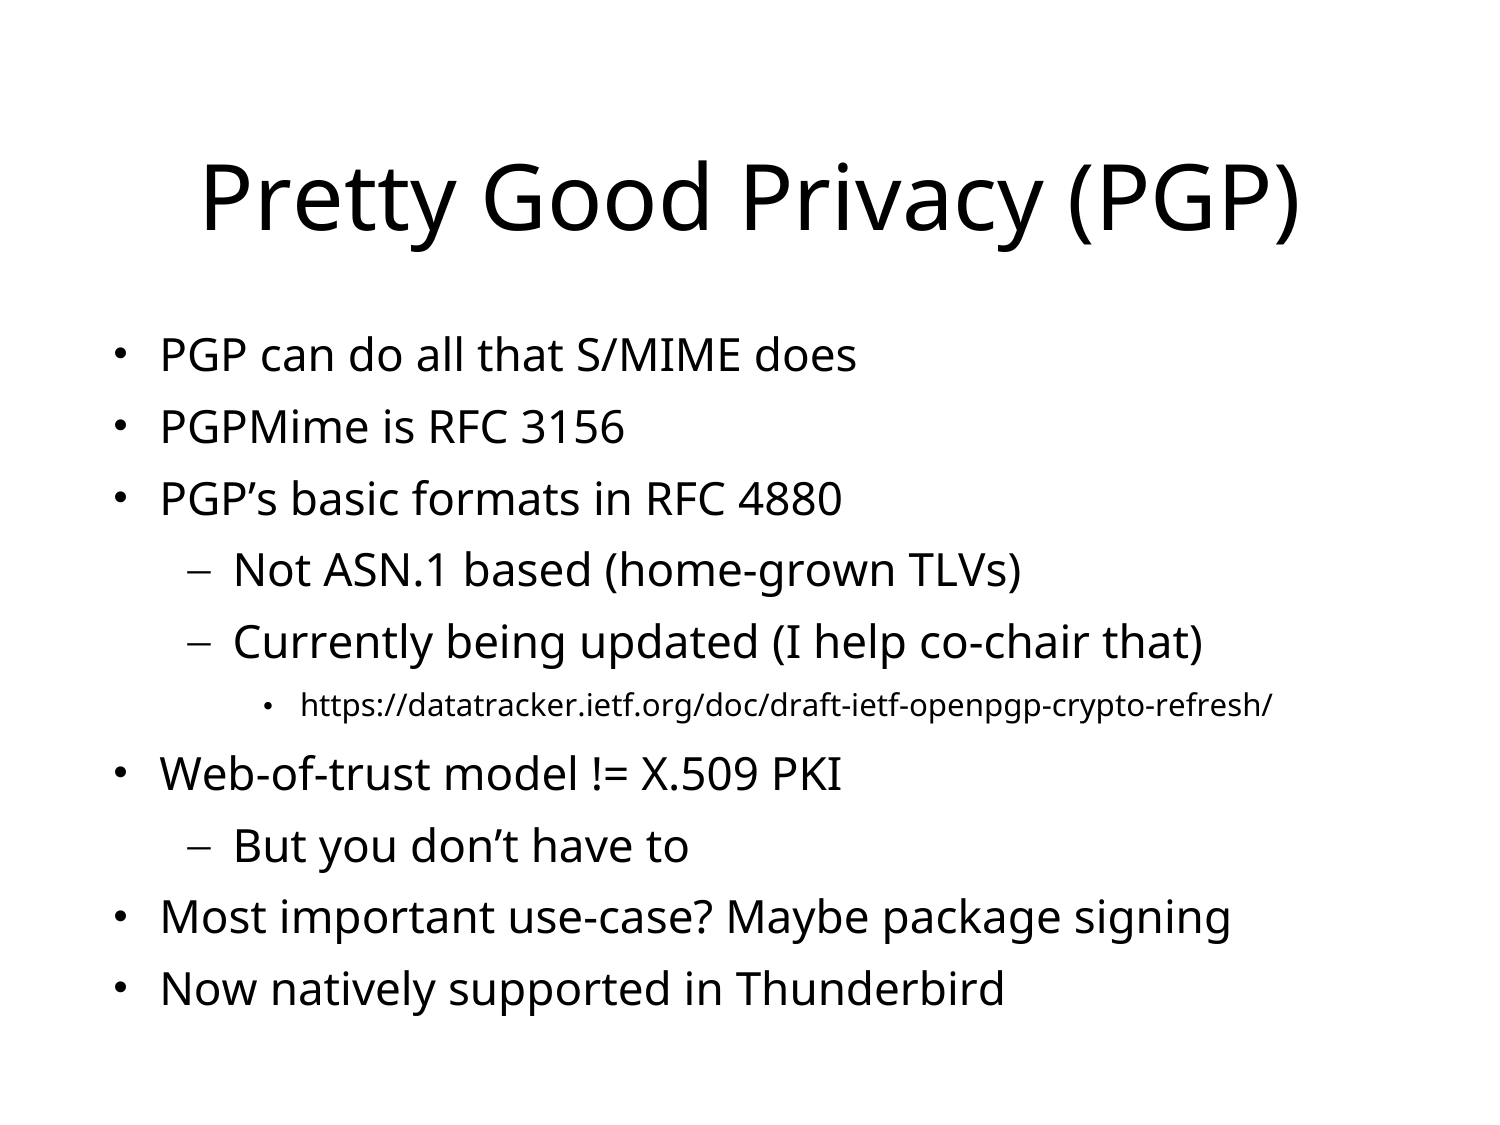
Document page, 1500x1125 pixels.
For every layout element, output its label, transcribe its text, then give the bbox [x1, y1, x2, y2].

text_box PGP can do all that S/MIME does PGPMime is RFC 3156 PGP’s basic formats in RFC 4880 Not ASN.1 based (home-grown TLVs) Currently being updated (I help co-chair that) https://datatracker.ietf.org/doc/draft-ietf-openpgp-crypto-refresh/ Web-of-trust model != X.509 PKI But you don’t have to Most important use-case? Maybe package signing Now natively supported in Thunderbird [112, 324, 1388, 1001]
text_box Pretty Good Privacy (PGP) [112, 99, 1388, 288]
